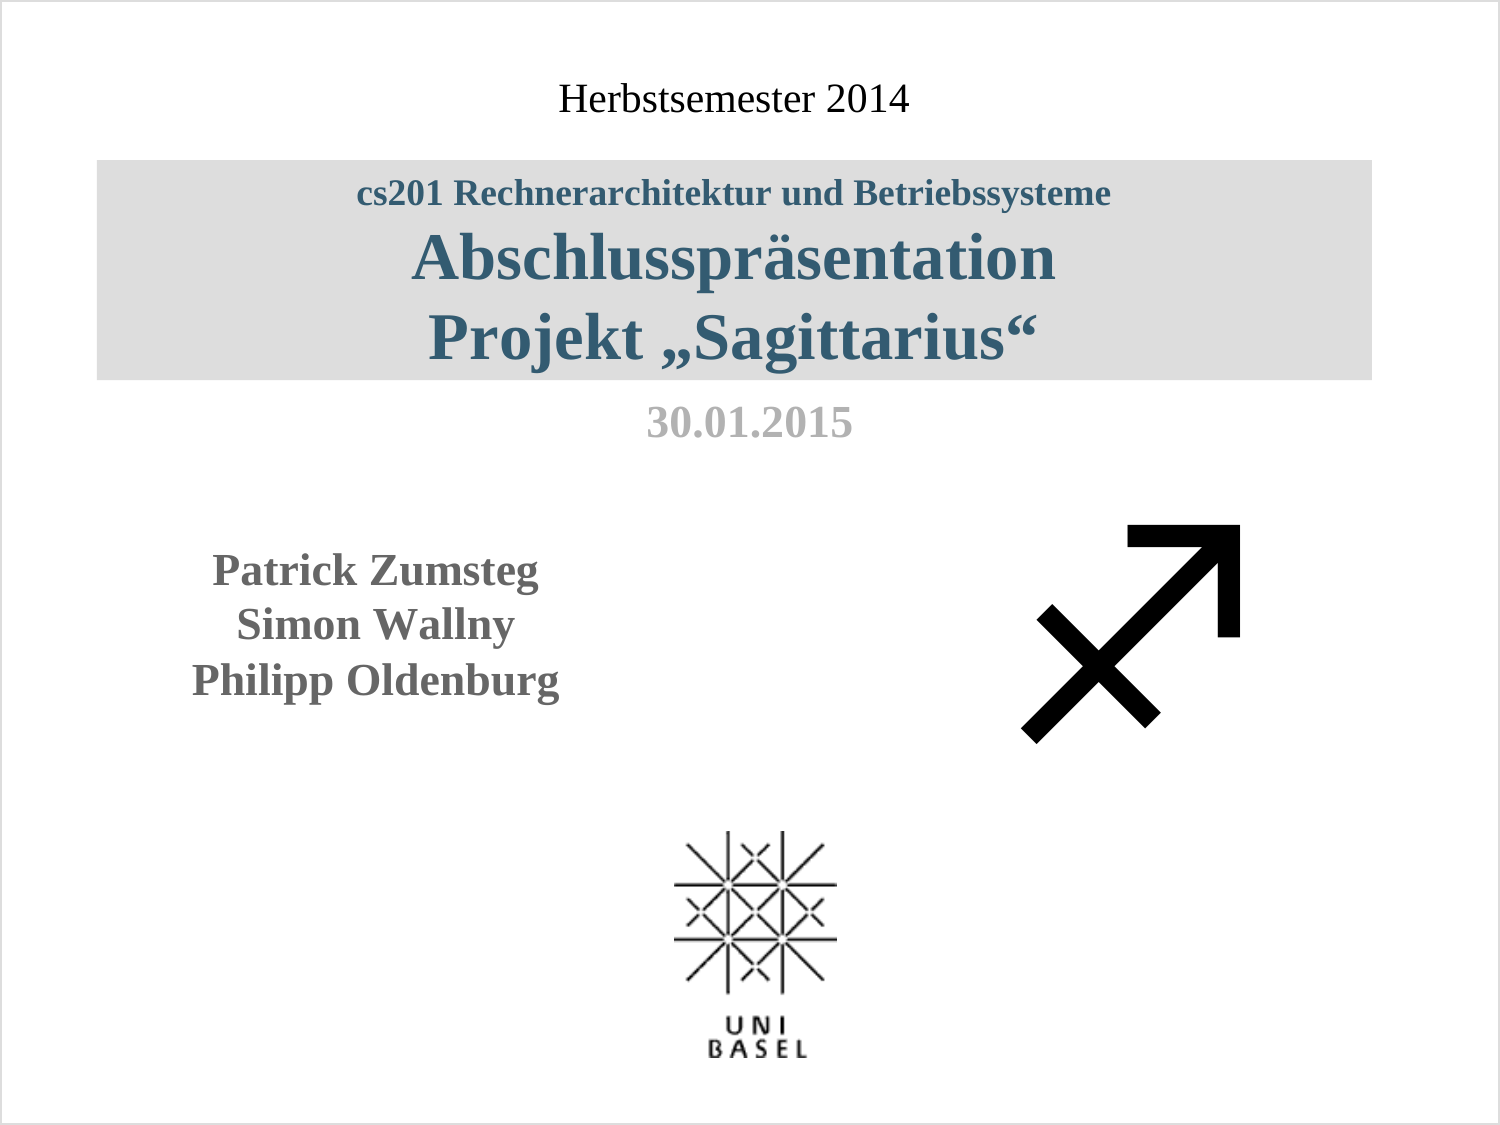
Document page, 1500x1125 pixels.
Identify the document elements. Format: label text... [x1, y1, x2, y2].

text_box Herbstsemester 2014 [209, 63, 1260, 139]
text_box Patrick Zumsteg Simon Wallny Philipp Oldenburg [177, 531, 575, 712]
text_box ♐ [981, 436, 1281, 813]
picture [674, 831, 837, 1059]
text_box cs201 Rechnerarchitektur und Betriebssysteme Abschlusspräsentation Projekt „Sagittarius“ [96, 160, 1372, 381]
text_box 30.01.2015 [631, 383, 869, 455]
